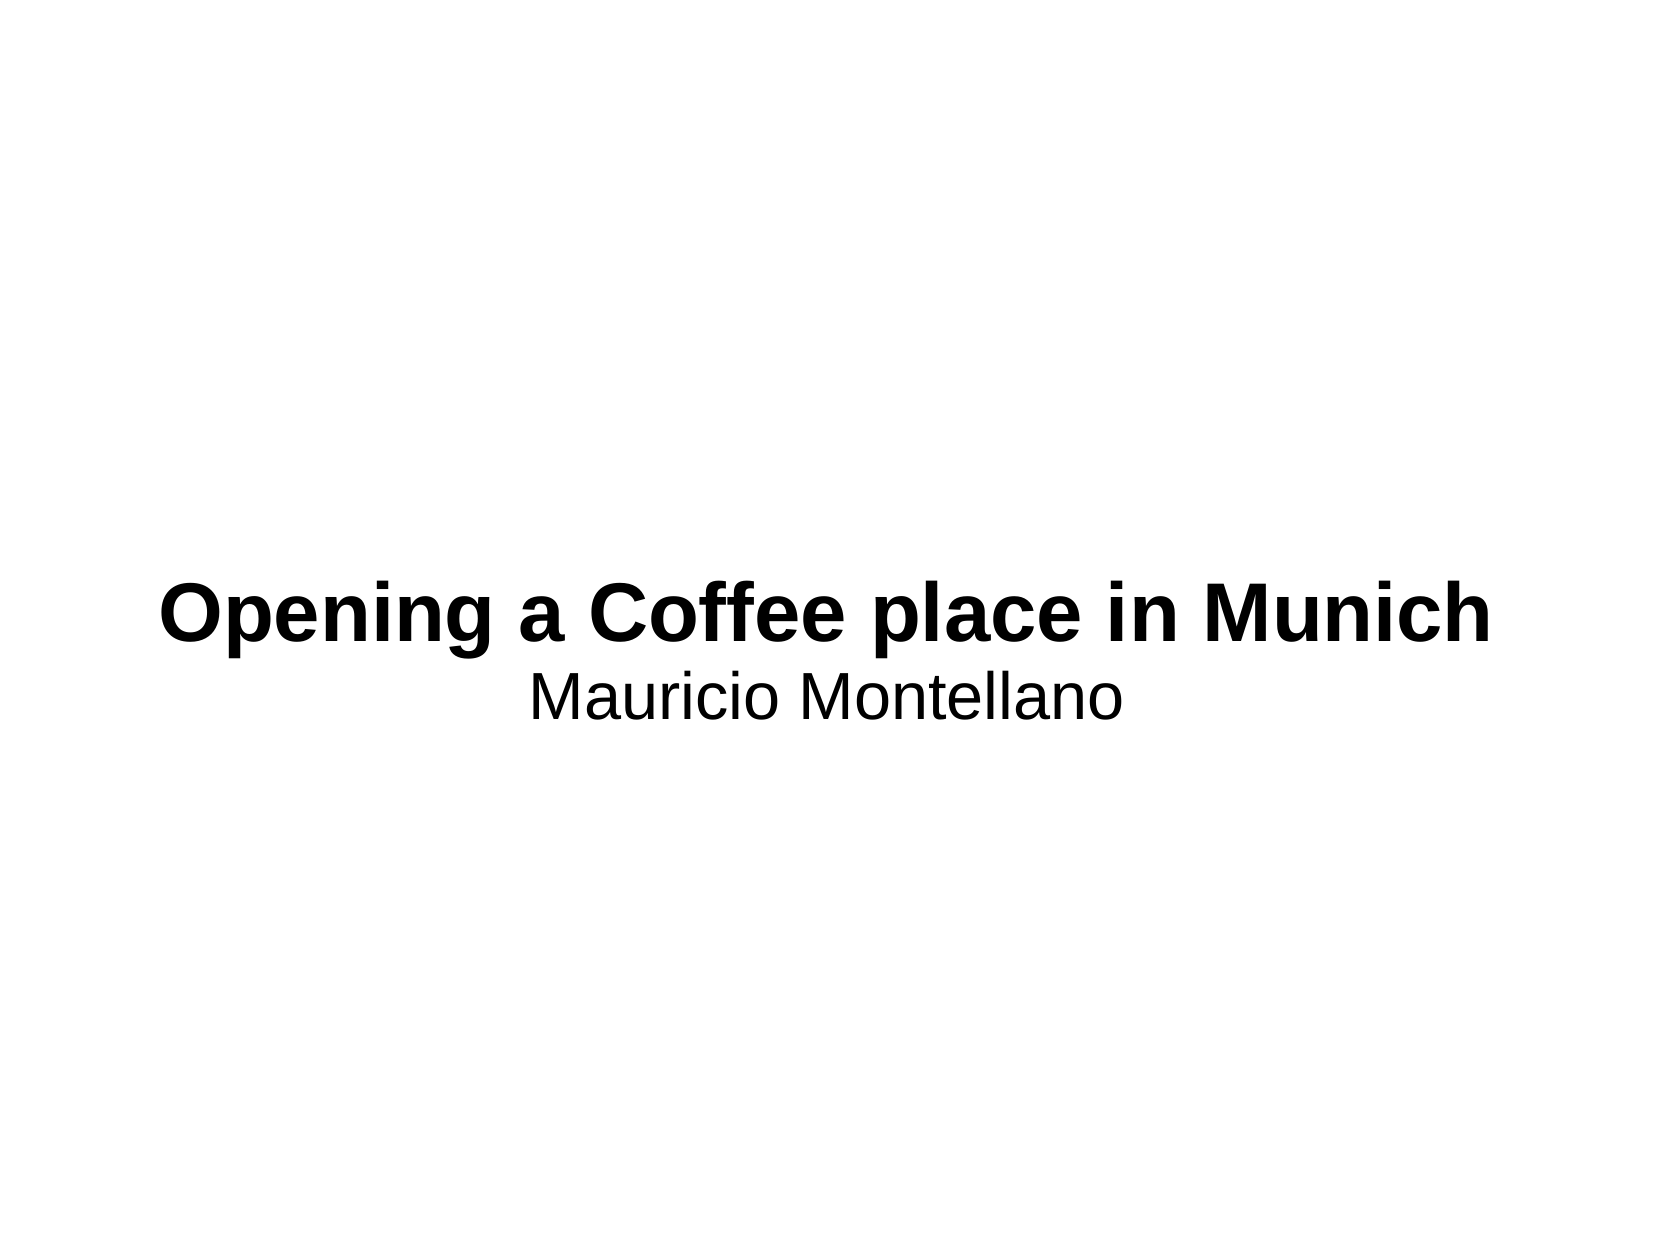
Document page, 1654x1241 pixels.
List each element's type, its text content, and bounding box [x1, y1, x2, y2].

subtitle Opening a Coffee place in Munich Mauricio Montellano [82, 290, 1571, 1010]
